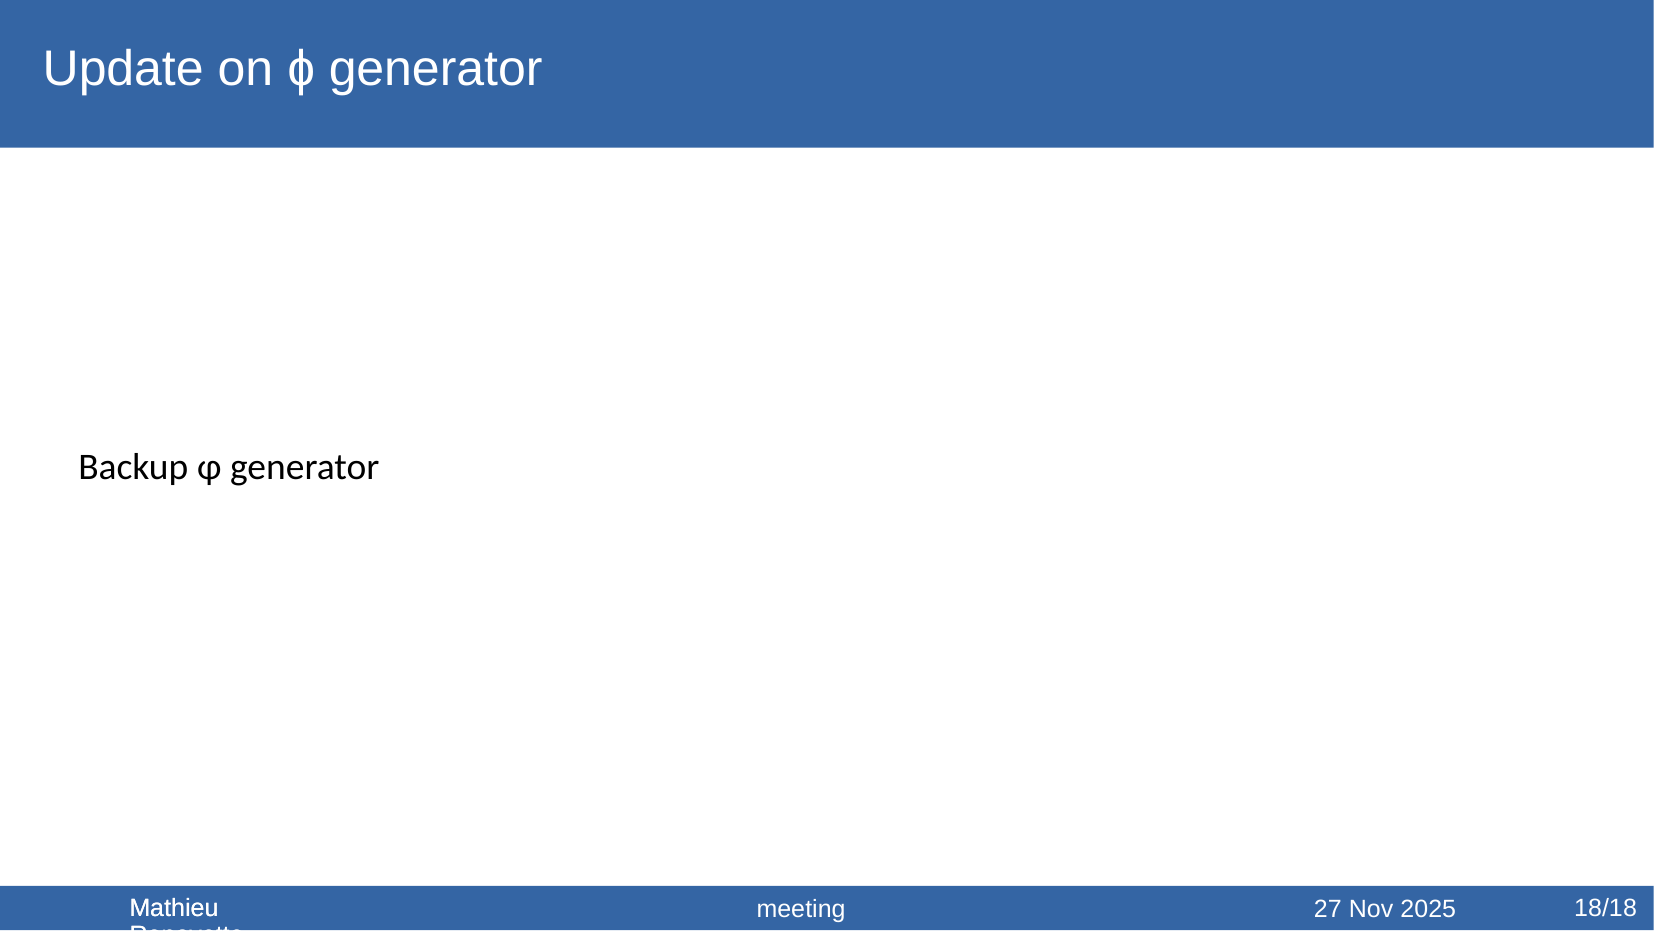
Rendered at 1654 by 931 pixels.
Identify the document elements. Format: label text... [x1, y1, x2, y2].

text_box [0, 0, 1654, 148]
text_box Backup ɸ generator [63, 434, 501, 496]
text_box [0, 885, 131, 931]
text_box [226, 885, 1654, 931]
text_box 18/18 [1559, 885, 1654, 930]
text_box Update on ɸ generator [27, 32, 886, 106]
text_box Mathieu Ronayette [114, 885, 355, 929]
text_box 27 Nov 2025 [1299, 887, 1536, 931]
text_box meeting [734, 887, 953, 931]
